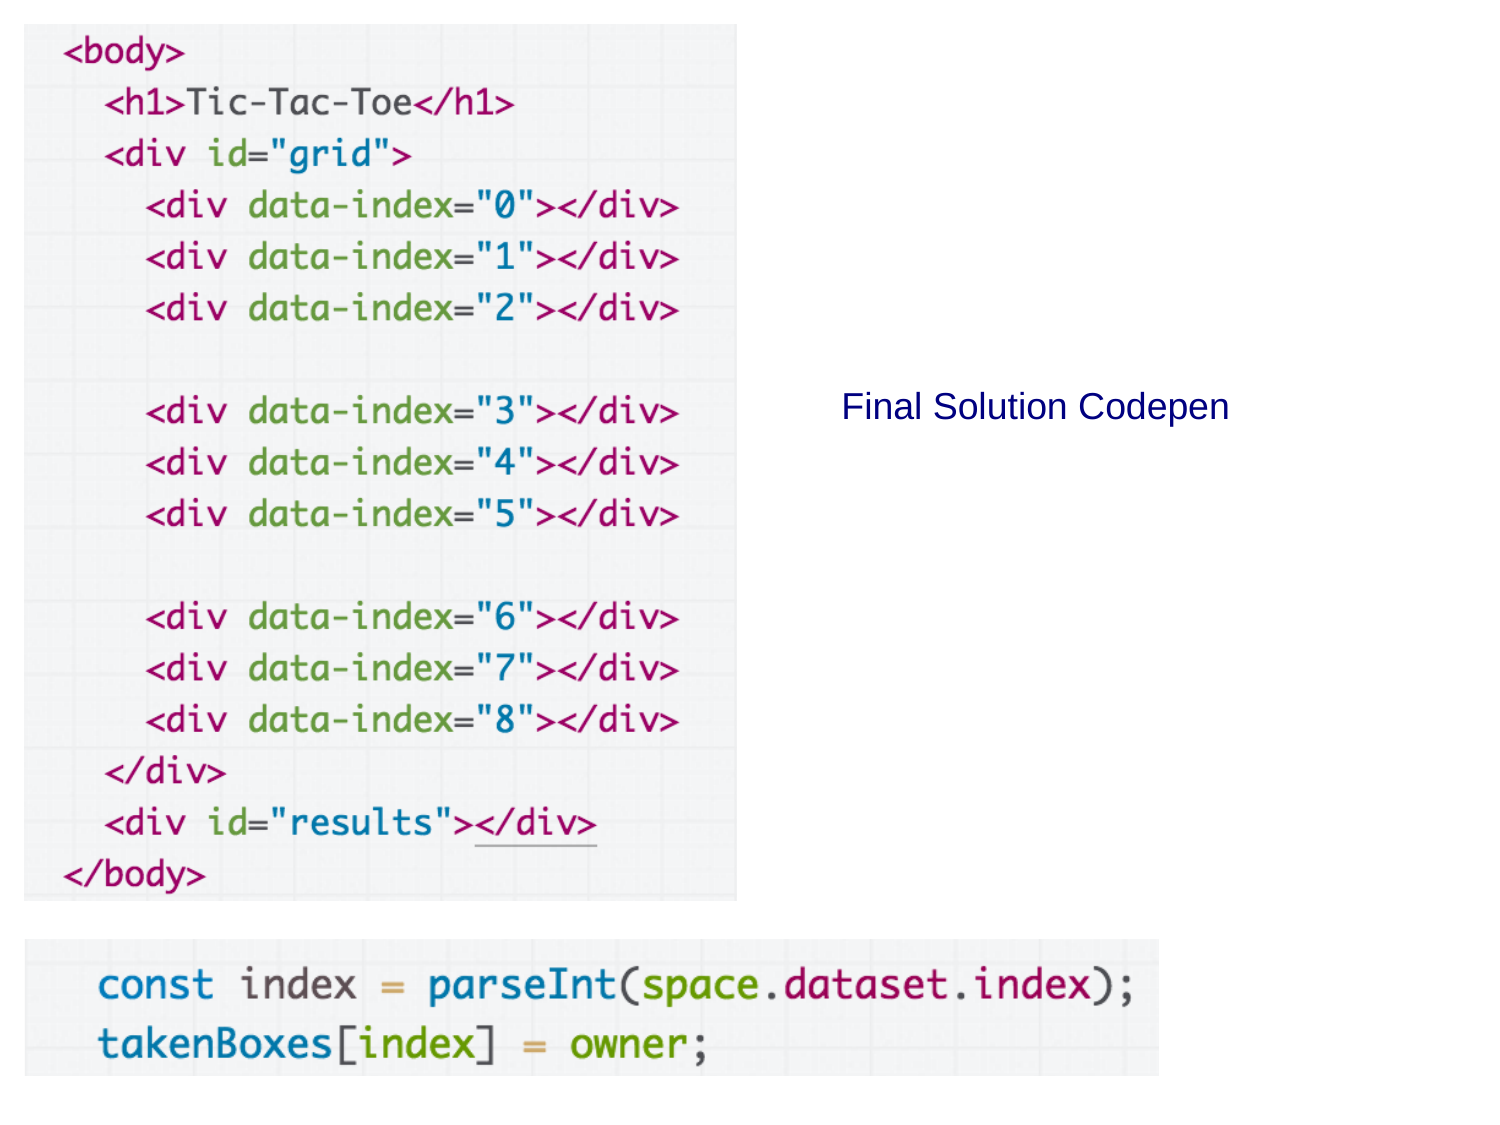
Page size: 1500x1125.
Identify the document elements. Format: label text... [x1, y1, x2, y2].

picture [24, 24, 737, 901]
picture [24, 939, 1159, 1076]
text_box Final Solution Codepen [826, 377, 1335, 435]
